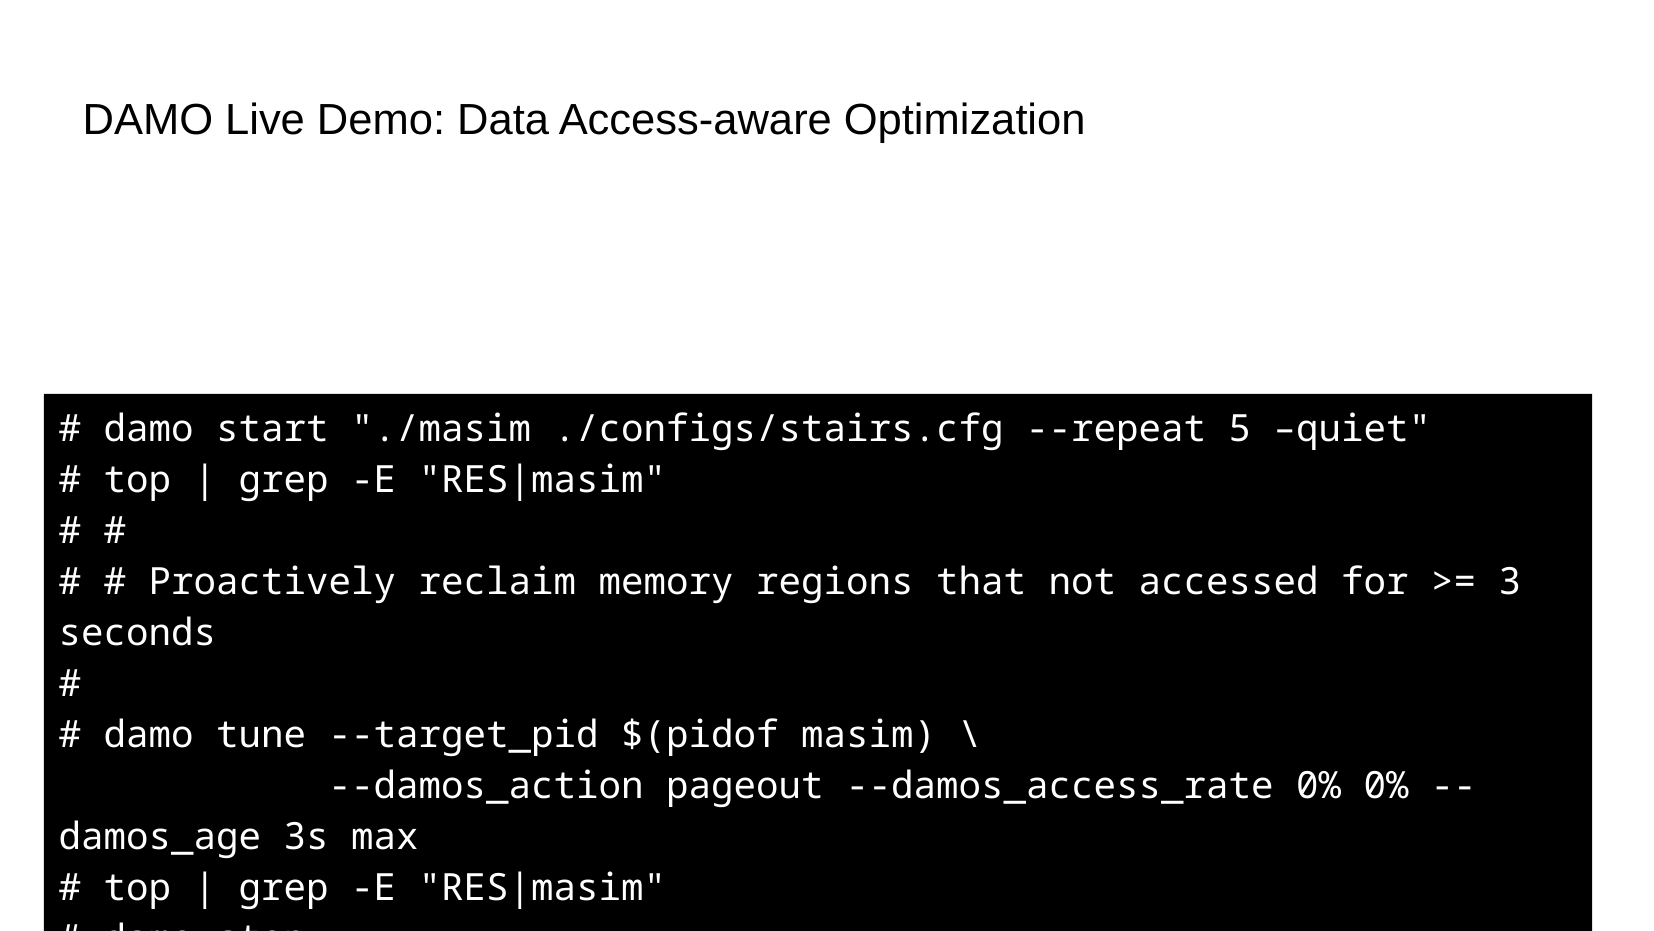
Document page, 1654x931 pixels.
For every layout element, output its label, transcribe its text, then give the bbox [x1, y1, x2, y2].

title DAMO Live Demo: Data Access-aware Optimization [82, 81, 1571, 157]
text_box # damo start "./masim ./configs/stairs.cfg --repeat 5 –quiet" # top | grep -E "RES|masim" # # # # Proactively reclaim memory regions that not accessed for >= 3 seconds # # damo tune --target_pid $(pidof masim) \ --damos_action pageout --damos_access_rate 0% 0% --damos_age 3s max # top | grep -E "RES|masim" # damo stop # killall masim [43, 393, 1593, 787]
